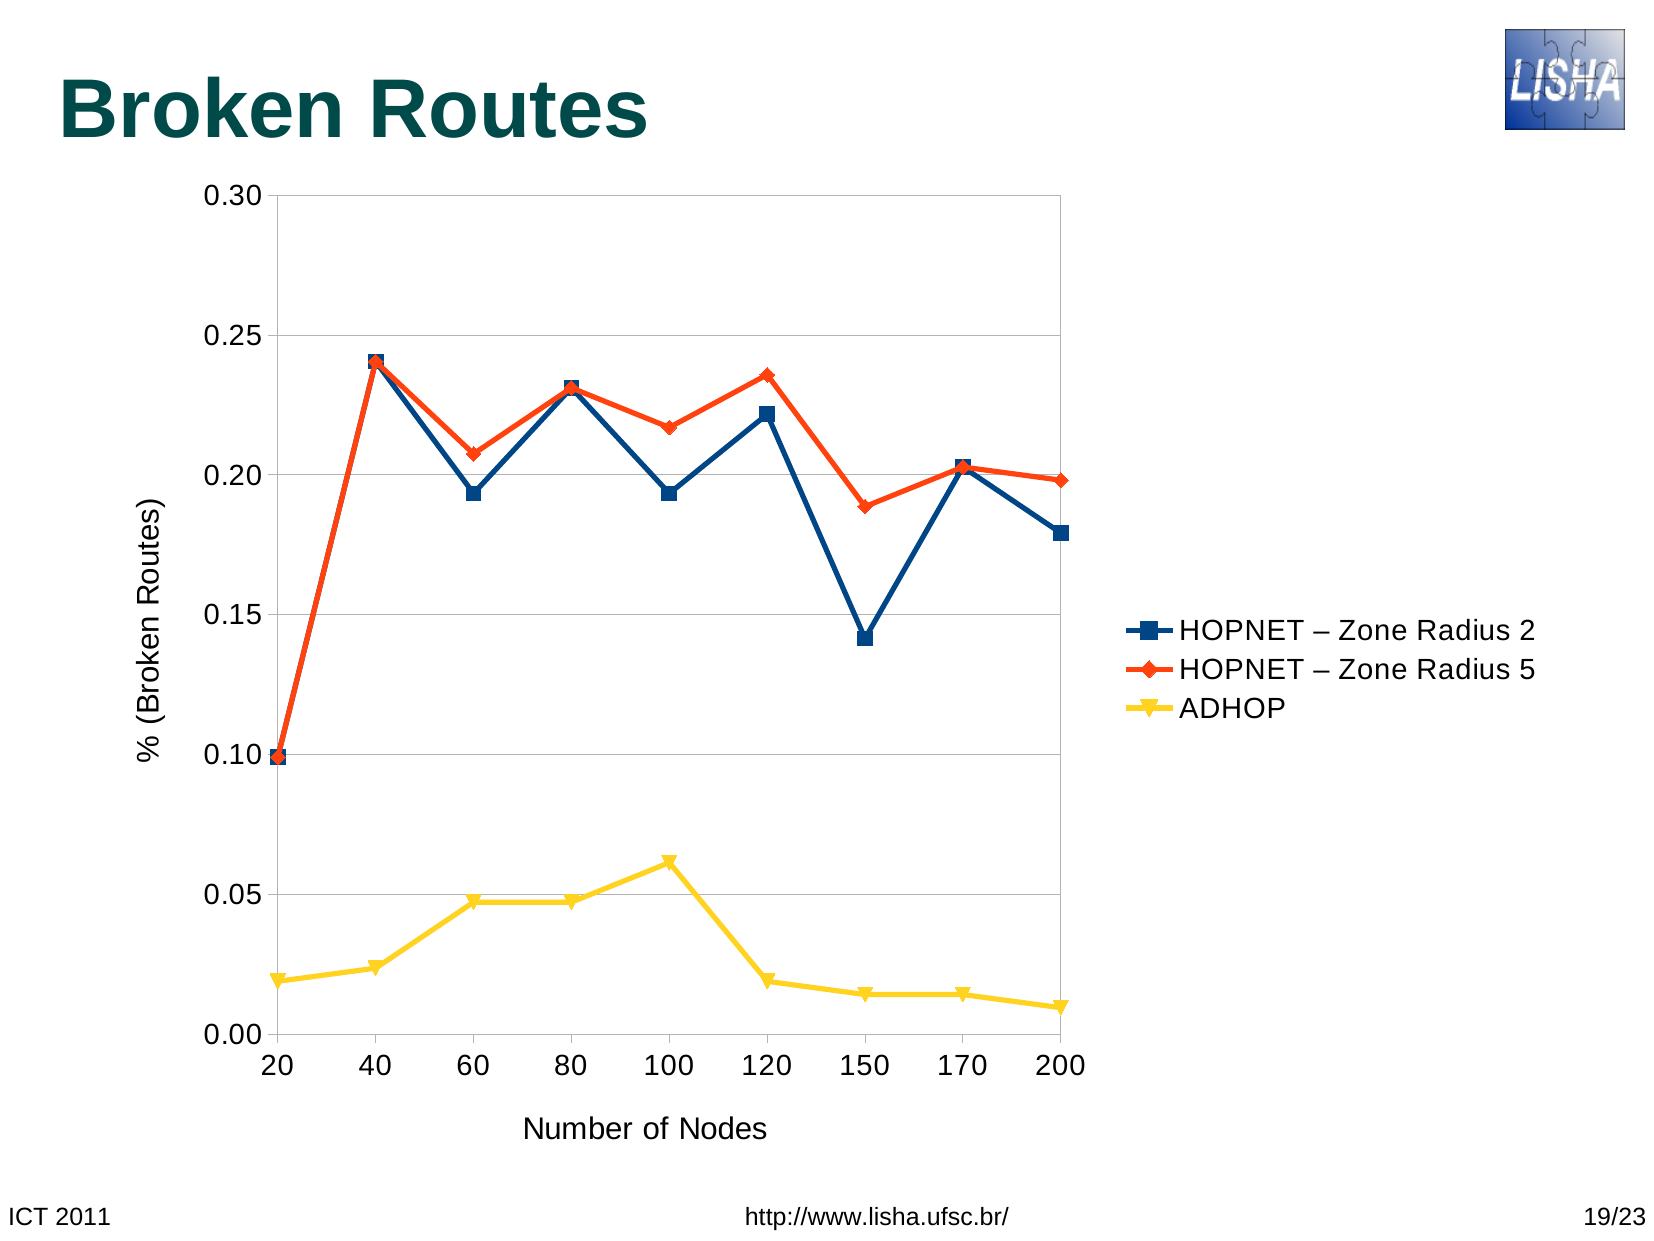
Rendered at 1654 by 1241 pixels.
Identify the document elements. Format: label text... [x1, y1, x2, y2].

chart [94, 158, 1560, 1181]
title Broken Routes [58, 11, 1595, 219]
picture [1595, 29, 1625, 130]
